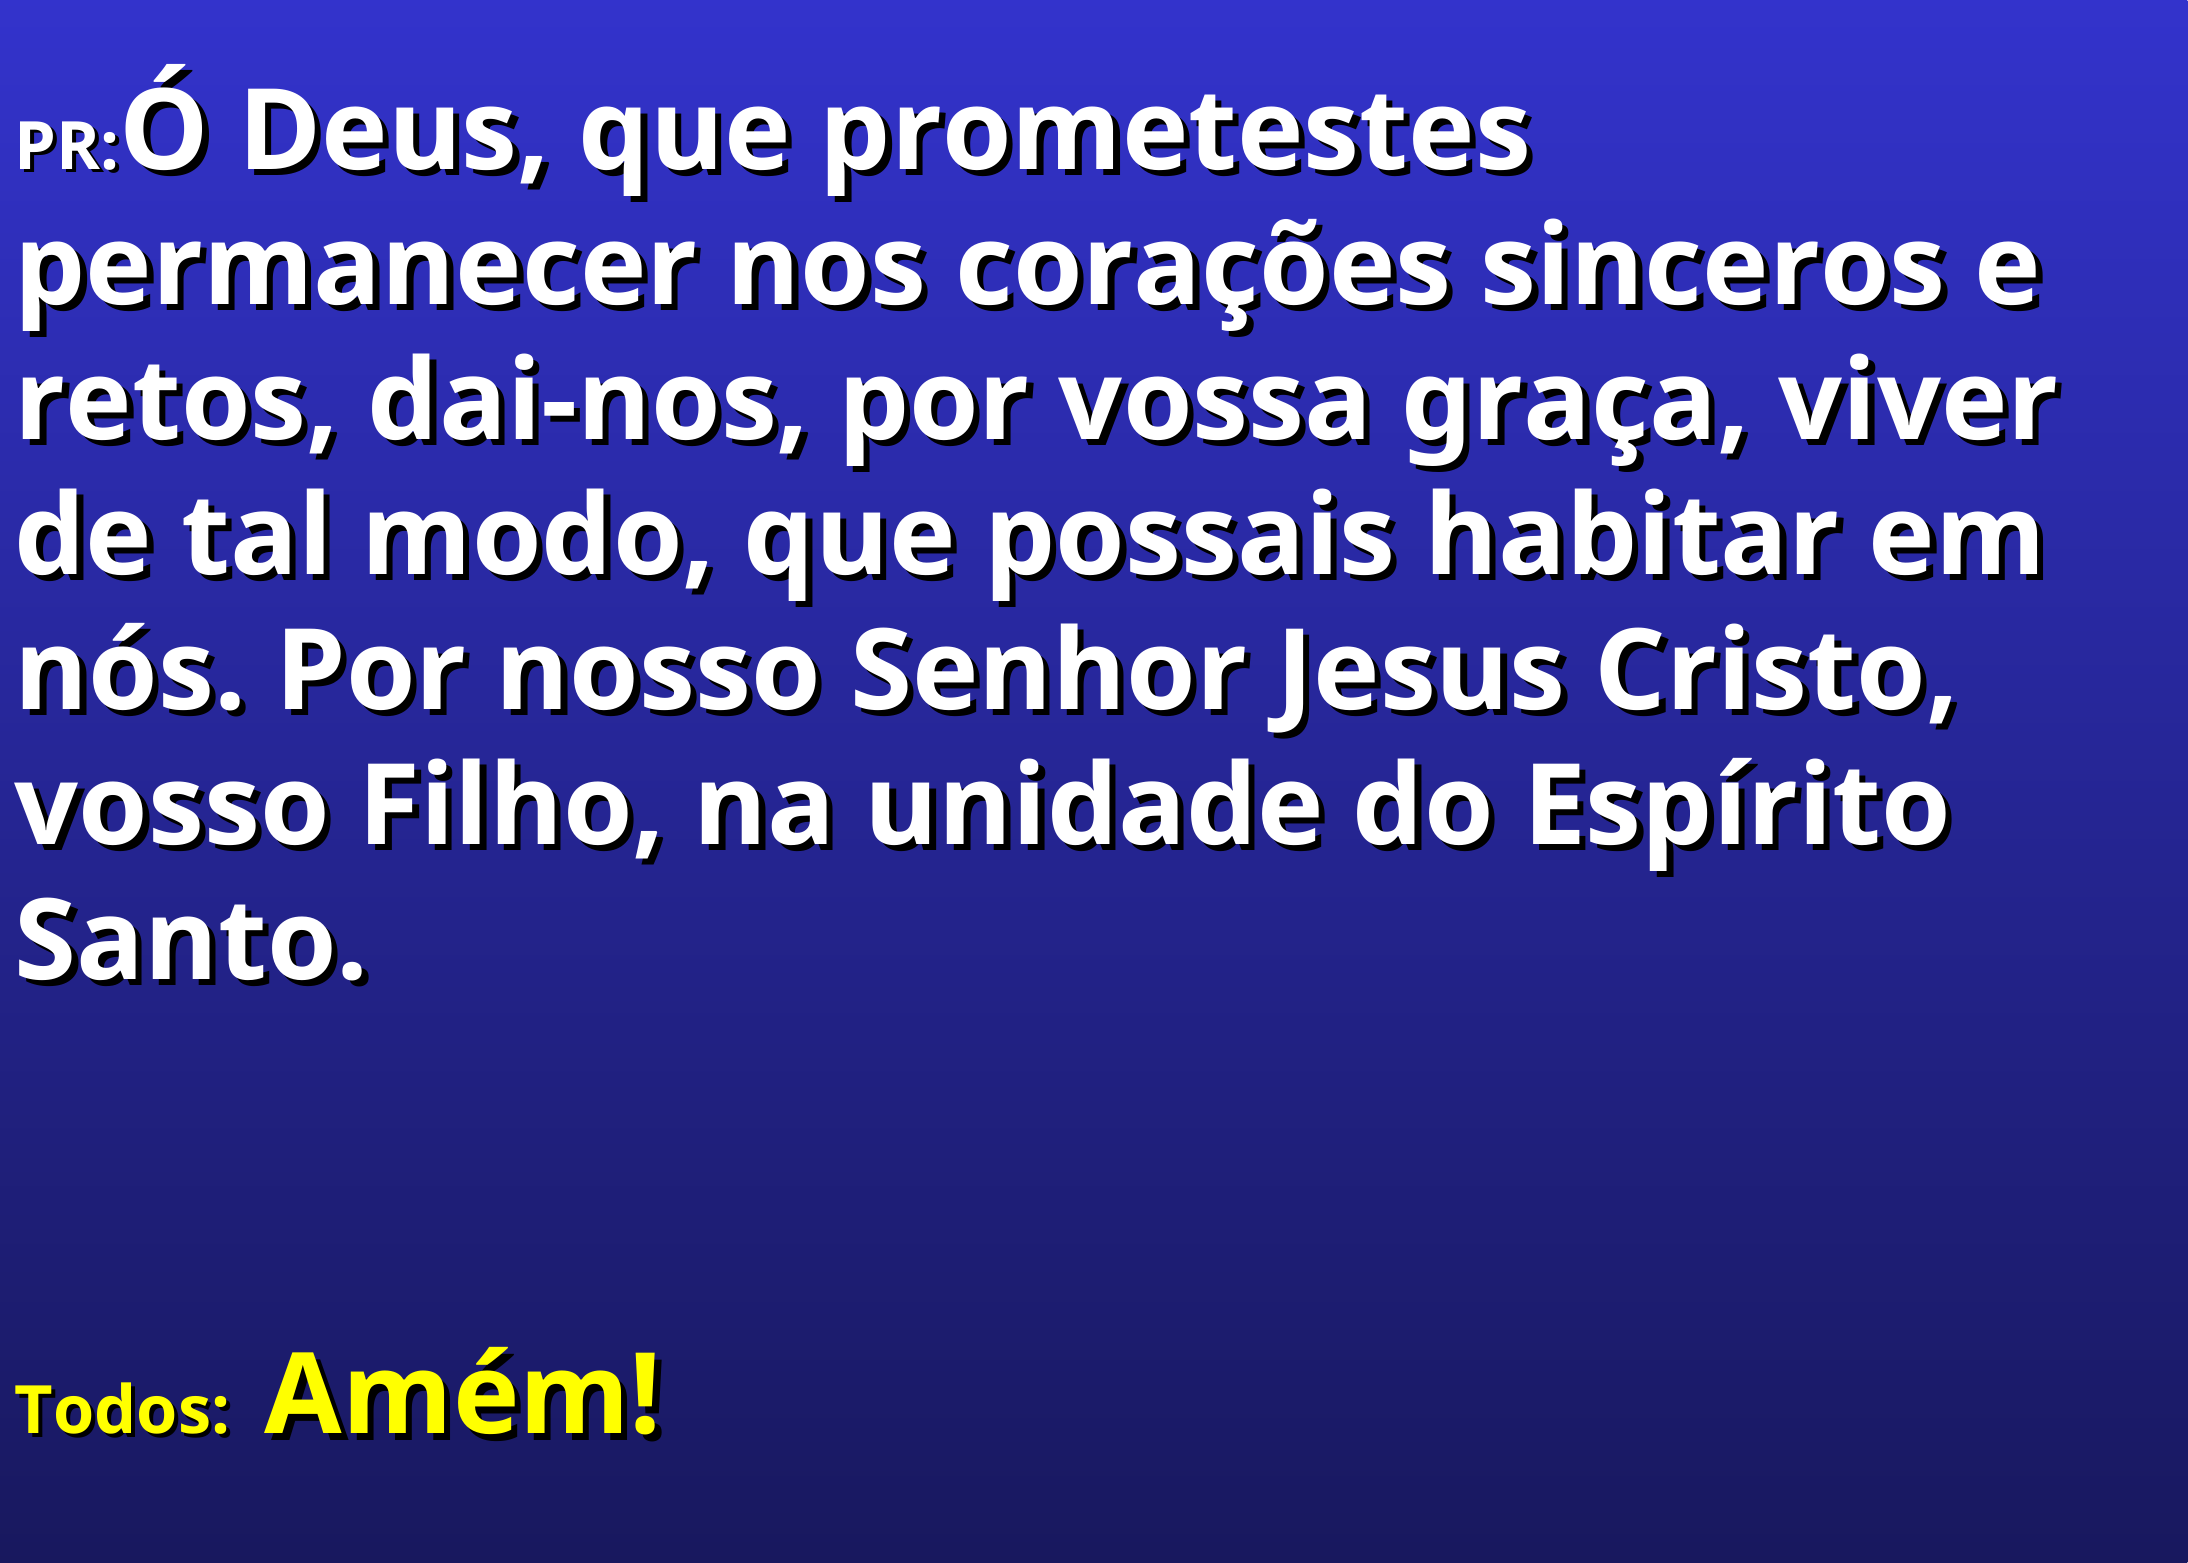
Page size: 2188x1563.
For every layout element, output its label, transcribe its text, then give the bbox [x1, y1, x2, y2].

text_box PR:Ó Deus, que prometestes permanecer nos corações sinceros e retos, dai-nos, por vossa graça, viver de tal modo, que possais habitar em nós. Por nosso Senhor Jesus Cristo, vosso Filho, na unidade do Espírito Santo. Todos: Amém! [0, 48, 2188, 1465]
